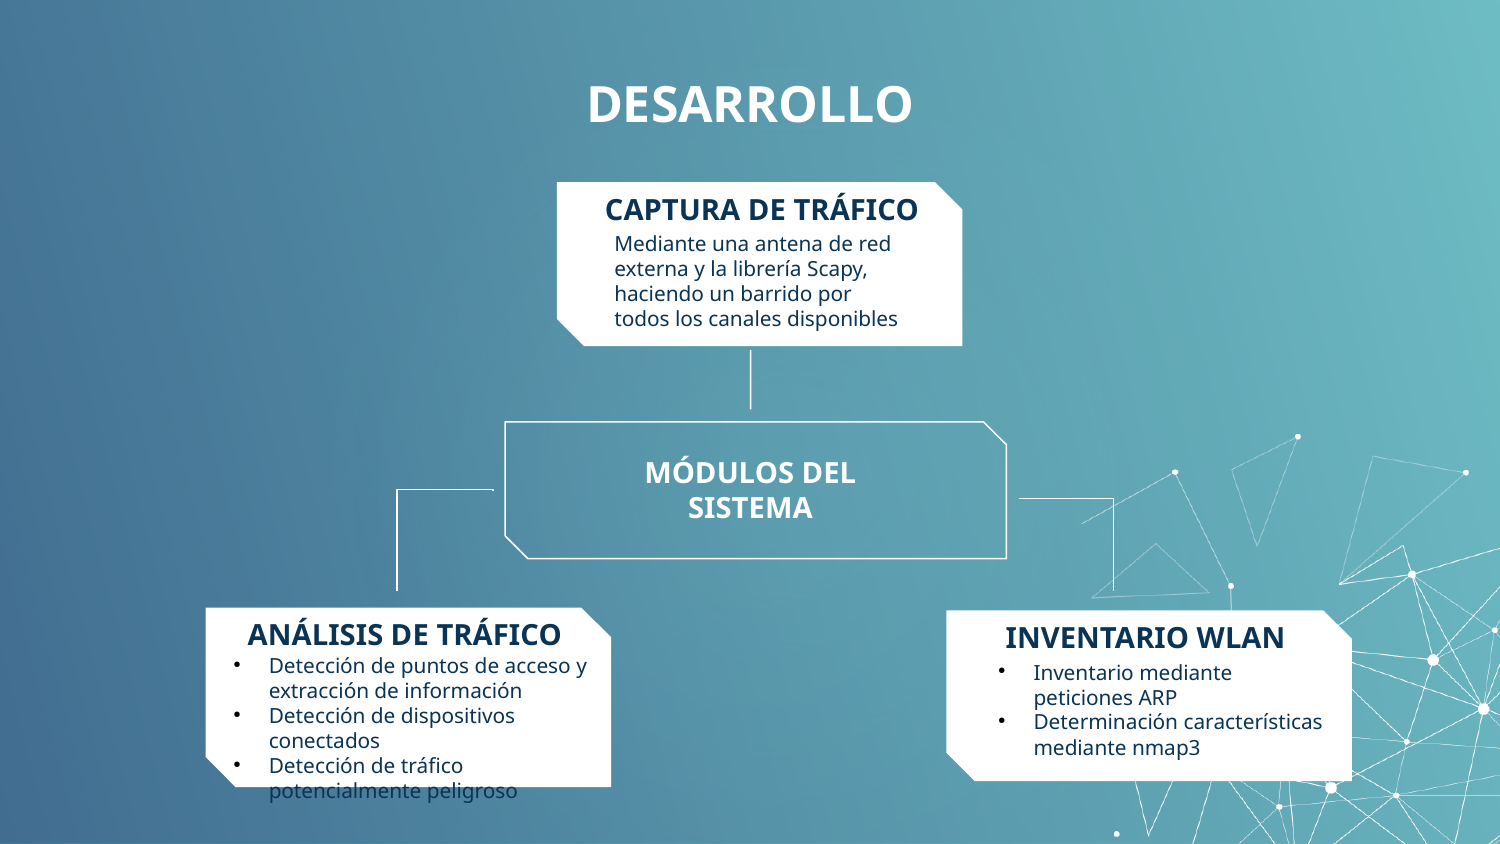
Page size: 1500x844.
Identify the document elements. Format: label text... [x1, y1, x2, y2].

text_box [556, 242, 963, 347]
text_box Detección de puntos de acceso y extracción de información Detección de dispositivos conectados Detección de tráfico potencialmente peligroso [218, 637, 627, 740]
text_box ANÁLISIS DE TRÁFICO [183, 602, 626, 667]
text_box CAPTURA DE TRÁFICO [540, 176, 983, 242]
text_box [637, 318, 643, 325]
text_box [830, 318, 837, 325]
text_box [281, 740, 288, 747]
text_box MÓDULOS DEL SISTEMA [582, 374, 919, 540]
picture [0, 0, 1500, 844]
text_box [790, 318, 796, 325]
text_box Mediante una antena de red externa y la librería Scapy, haciendo un barrido por todos los canales disponibles [599, 215, 921, 318]
title DESARROLLO [322, 57, 1178, 214]
text_box [650, 318, 657, 325]
text_box [624, 318, 631, 325]
text_box [683, 318, 690, 325]
text_box Inventario mediante peticiones ARP Determinación características mediante nmap3 [983, 644, 1345, 746]
text_box [205, 667, 612, 788]
text_box [348, 740, 354, 747]
text_box [946, 670, 1352, 782]
text_box [360, 740, 367, 747]
text_box [1067, 746, 1073, 754]
text_box INVENTARIO WLAN [924, 605, 1367, 670]
